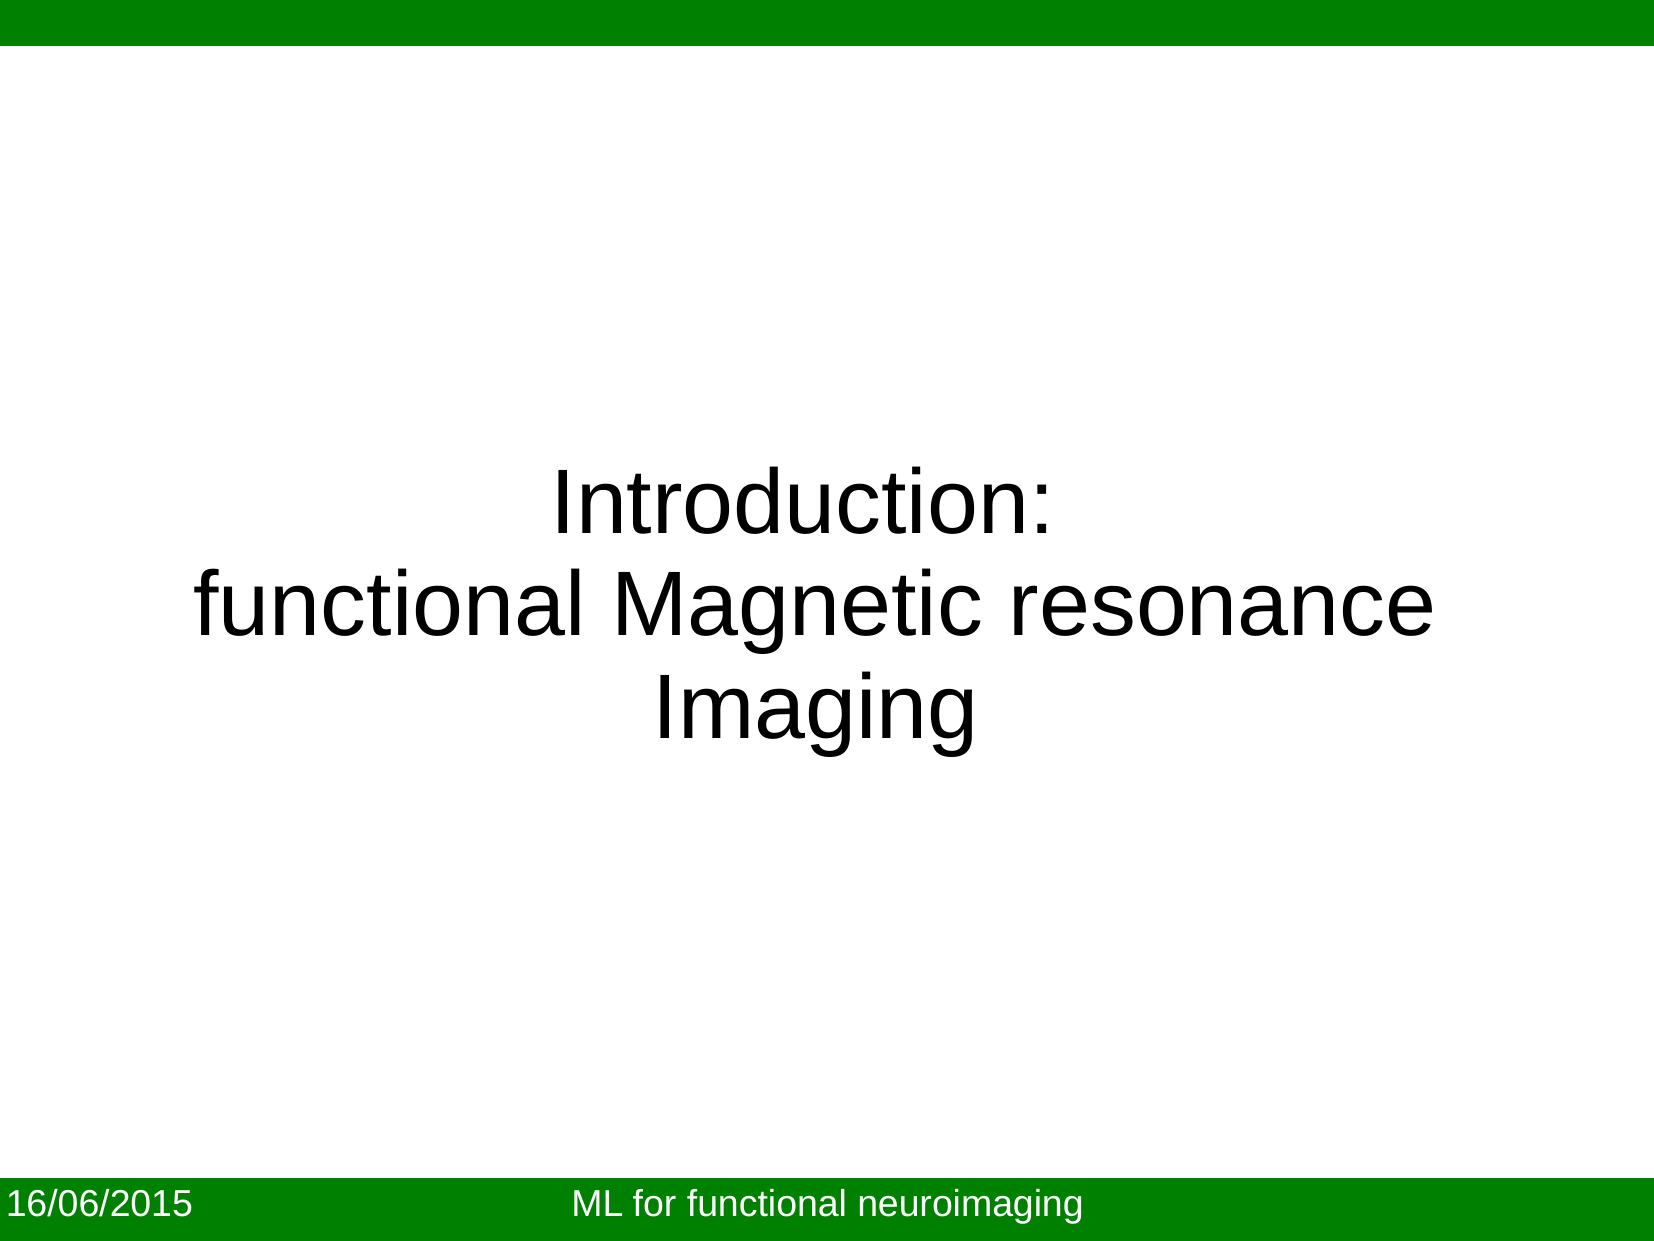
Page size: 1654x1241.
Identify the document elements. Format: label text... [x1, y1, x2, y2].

title Introduction: functional Magnetic resonance Imaging [71, 450, 1561, 759]
